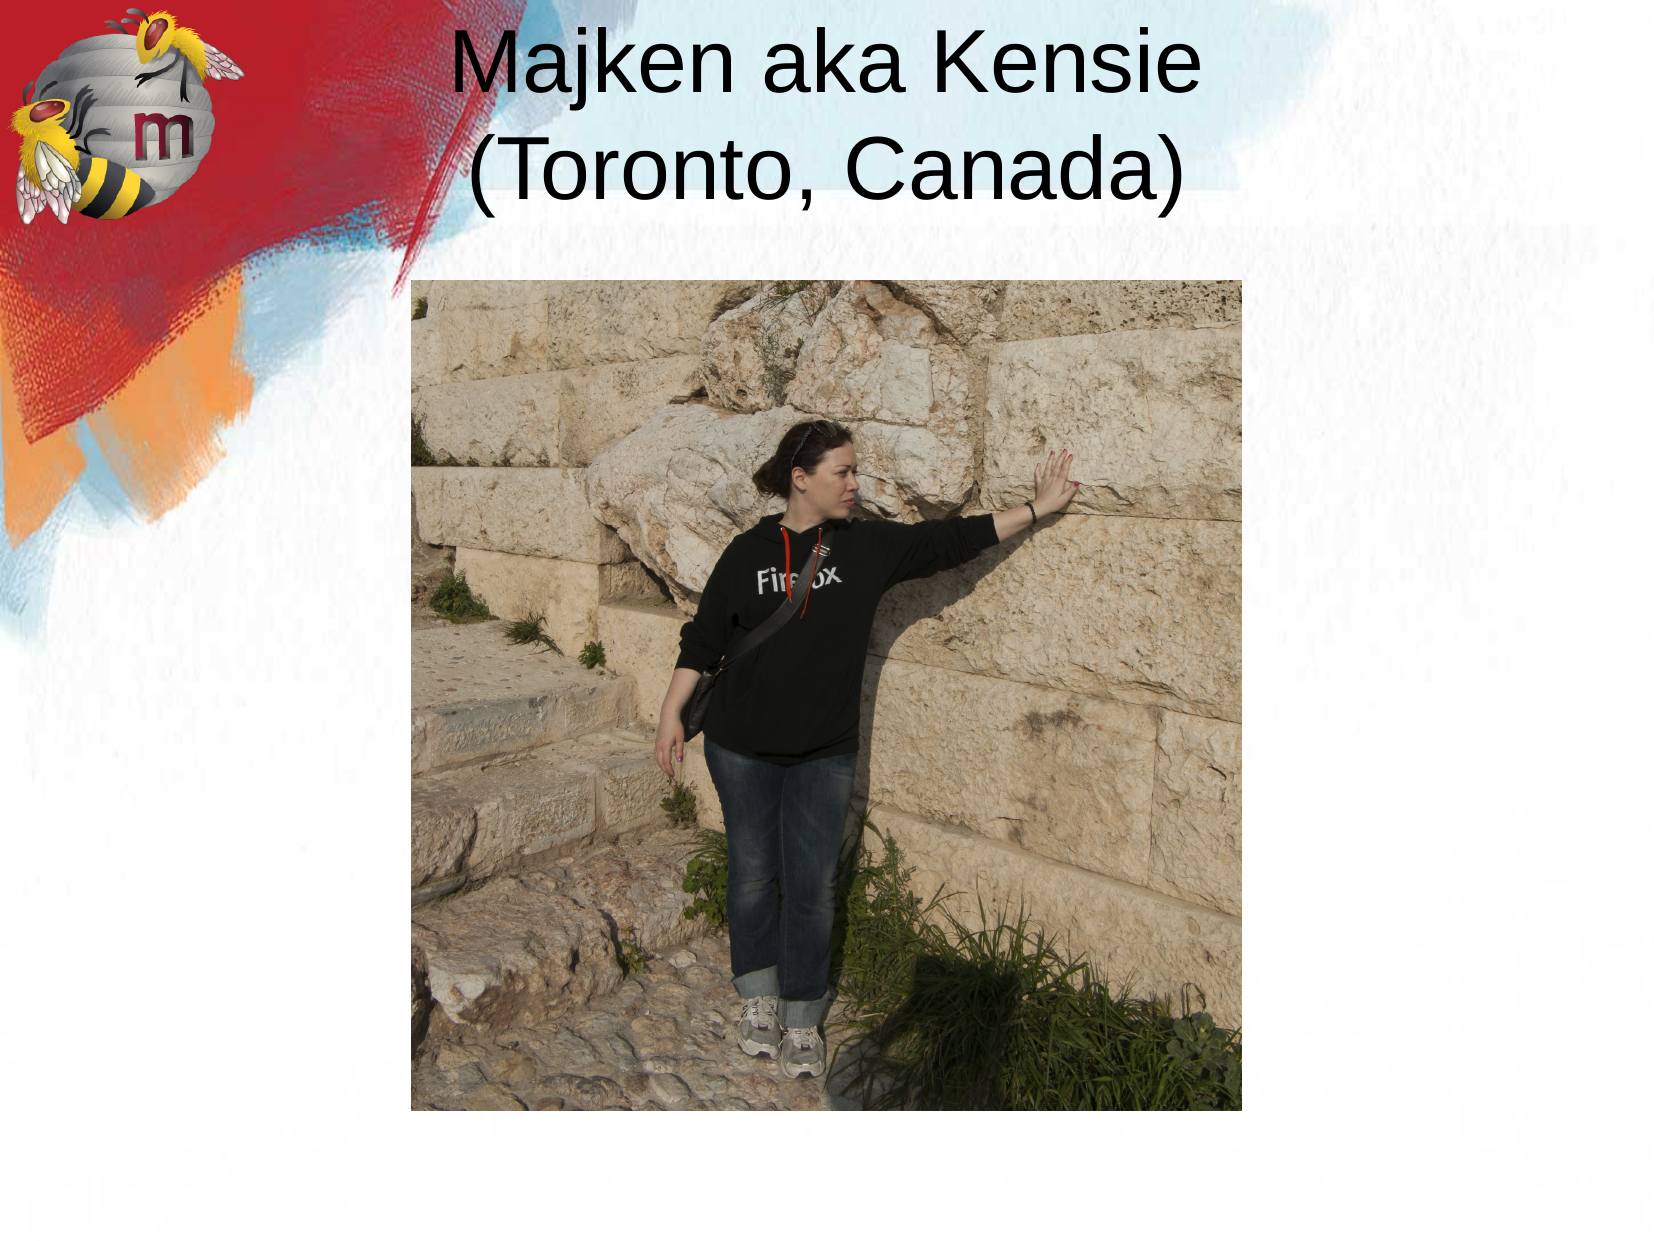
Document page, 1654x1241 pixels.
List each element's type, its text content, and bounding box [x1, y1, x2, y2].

picture [0, 0, 1654, 1241]
title Majken aka Kensie (Toronto, Canada) [45, 0, 1609, 227]
